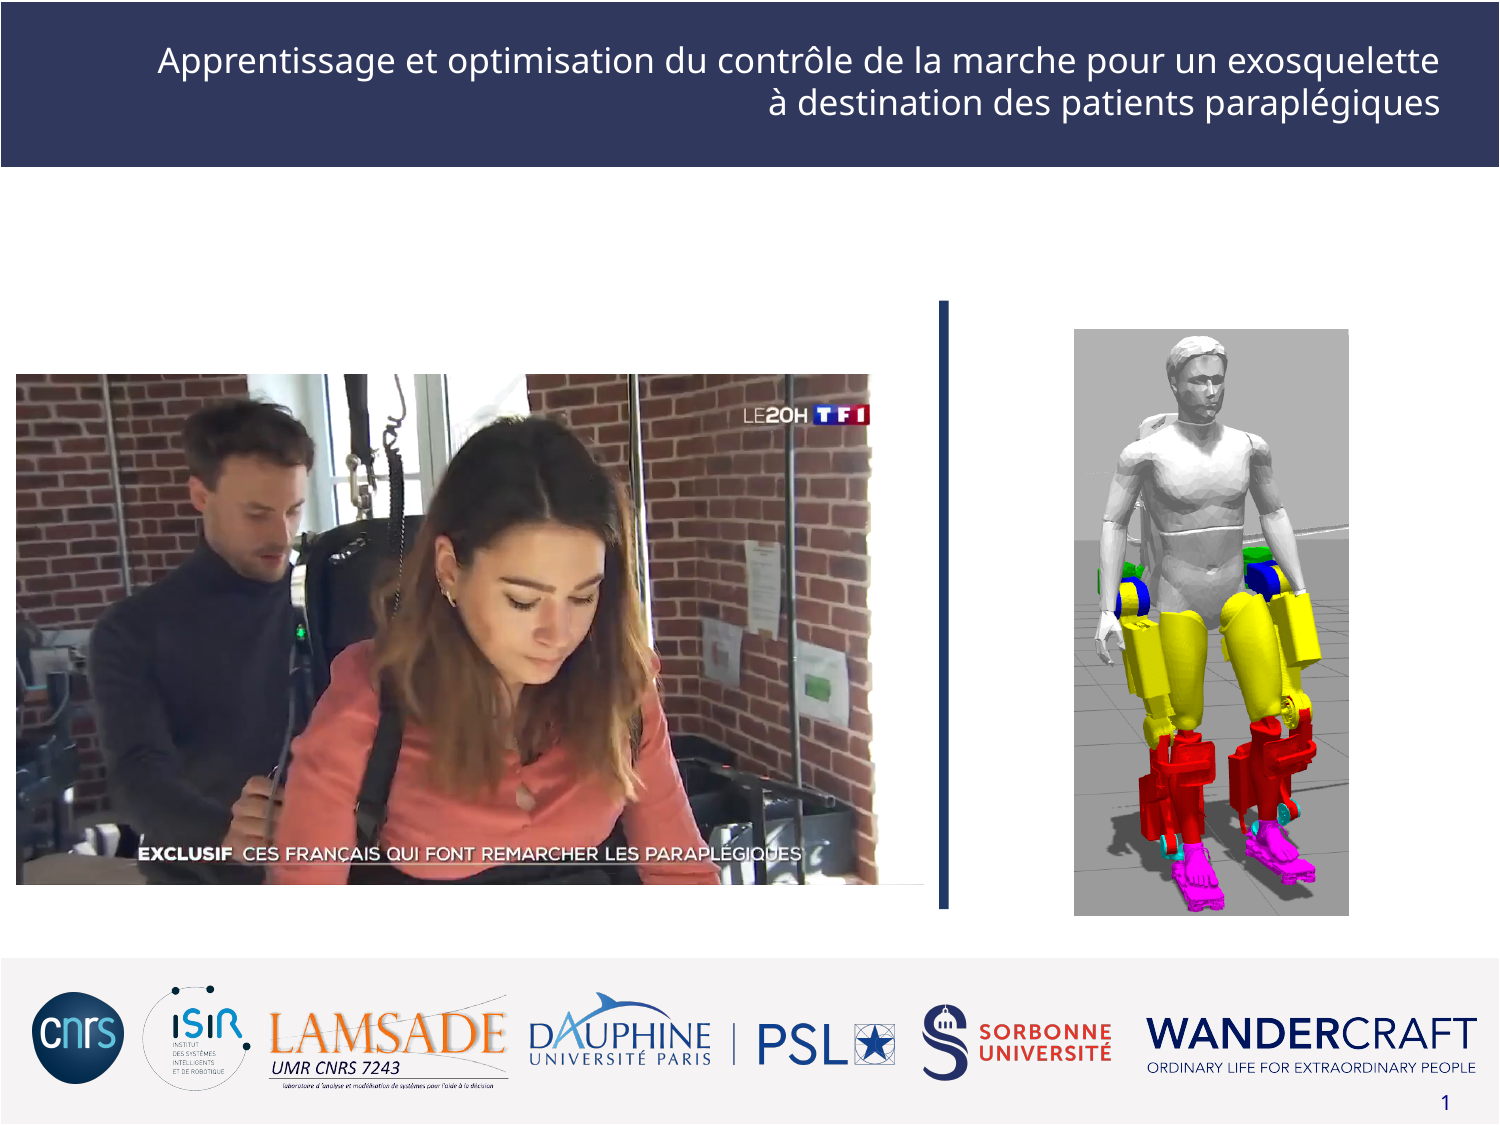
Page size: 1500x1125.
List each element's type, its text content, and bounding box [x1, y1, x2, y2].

title Apprentissage et optimisation du contrôle de la marche pour un exosquelette à destination des patients paraplégiques [68, 17, 1458, 145]
text_box [15, 374, 925, 886]
picture [32, 992, 124, 1084]
picture [530, 992, 895, 1065]
picture [1146, 1017, 1477, 1073]
picture [922, 1004, 1111, 1081]
picture [138, 981, 255, 1095]
picture [1074, 329, 1349, 916]
picture [264, 994, 511, 1089]
